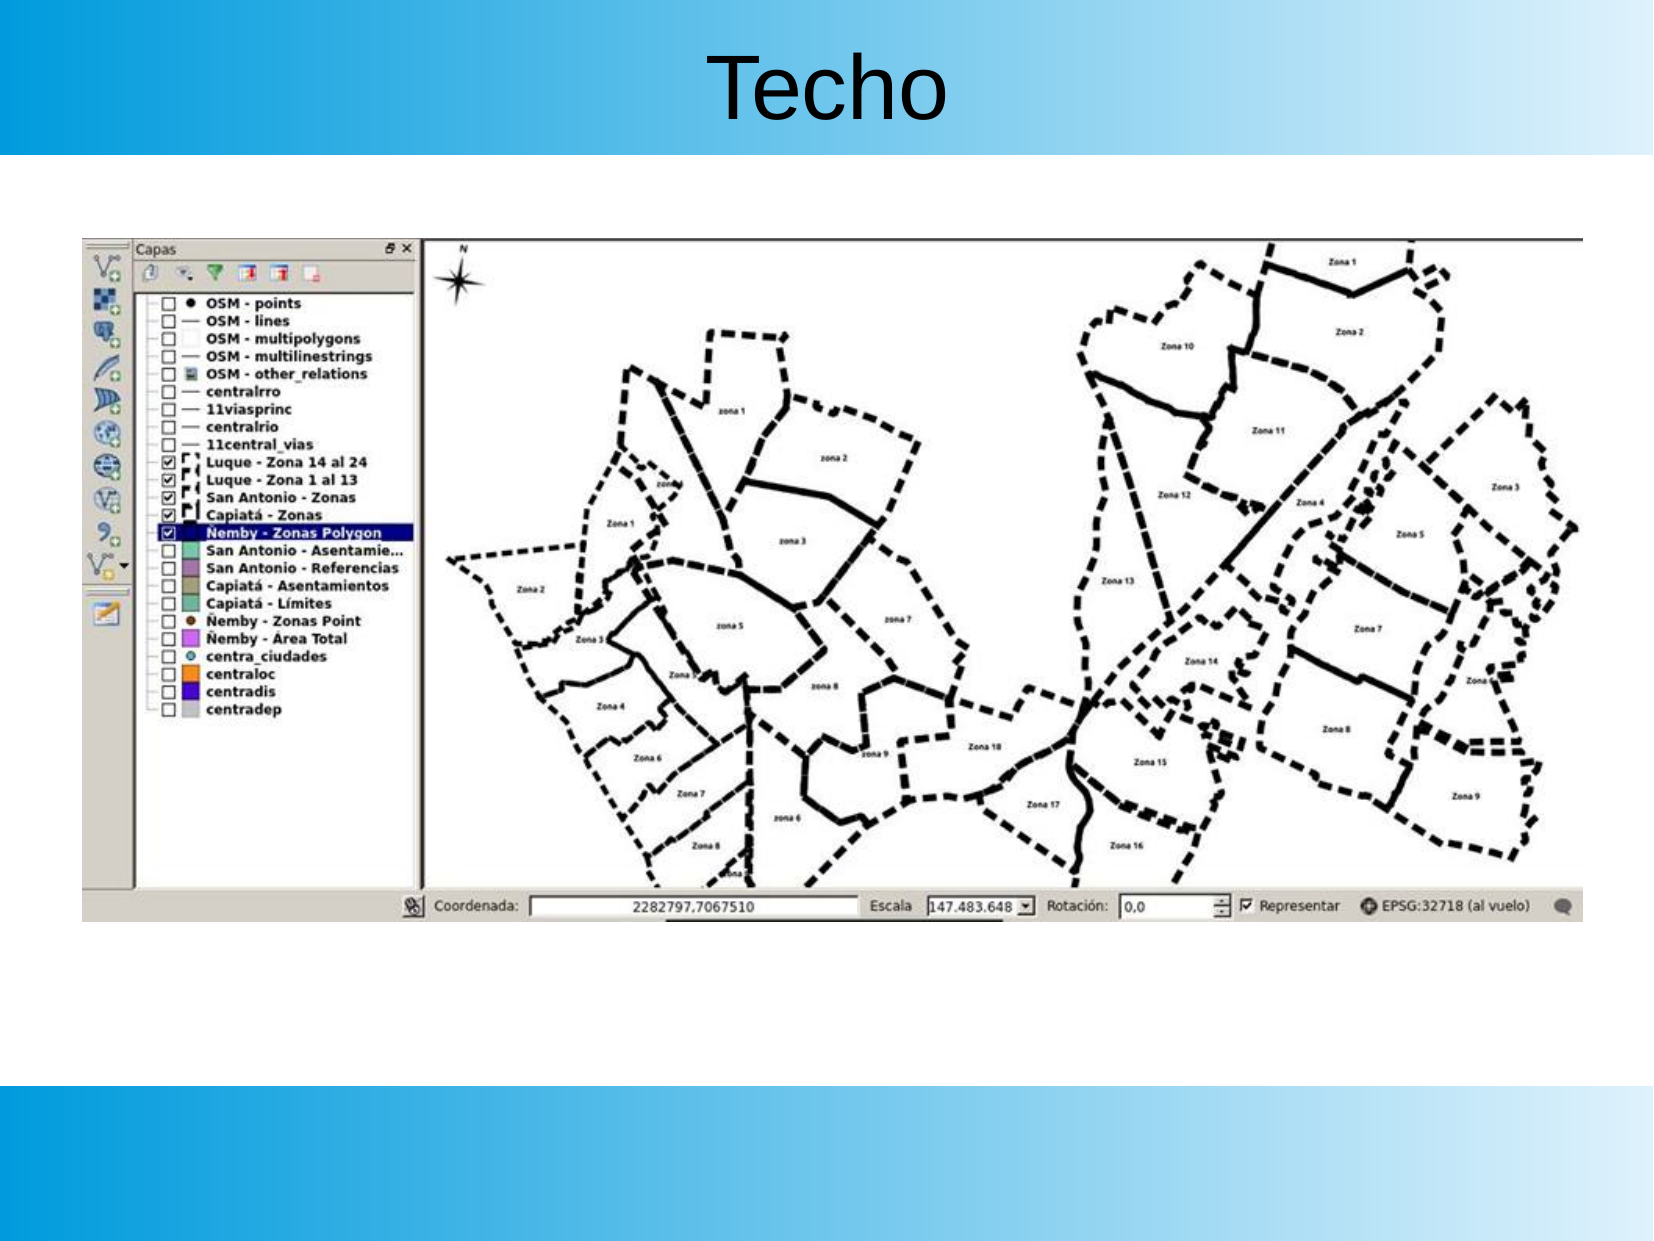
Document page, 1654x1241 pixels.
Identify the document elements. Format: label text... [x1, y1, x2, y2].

picture [82, 238, 1583, 922]
text_box Techo [544, 29, 1111, 147]
